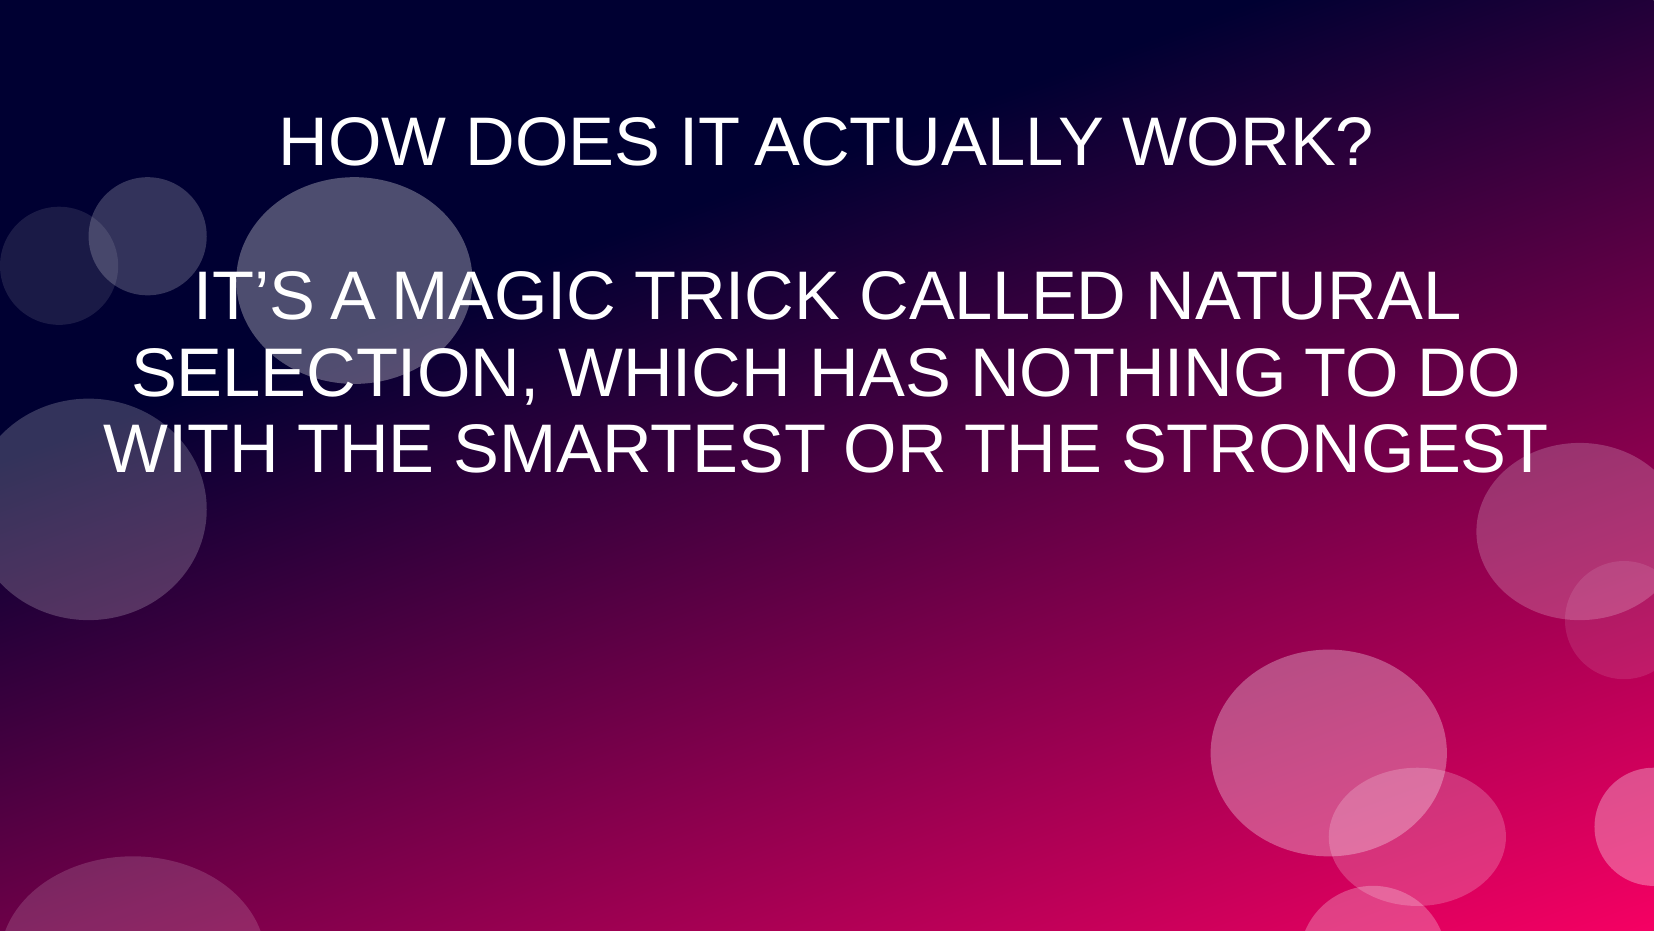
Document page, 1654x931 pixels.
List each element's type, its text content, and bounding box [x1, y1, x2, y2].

title HOW DOES IT ACTUALLY WORK? IT’S A MAGIC TRICK CALLED NATURAL SELECTION, WHICH HAS NOTHING TO DO WITH THE SMARTEST OR THE STRONGEST [82, 103, 1571, 488]
